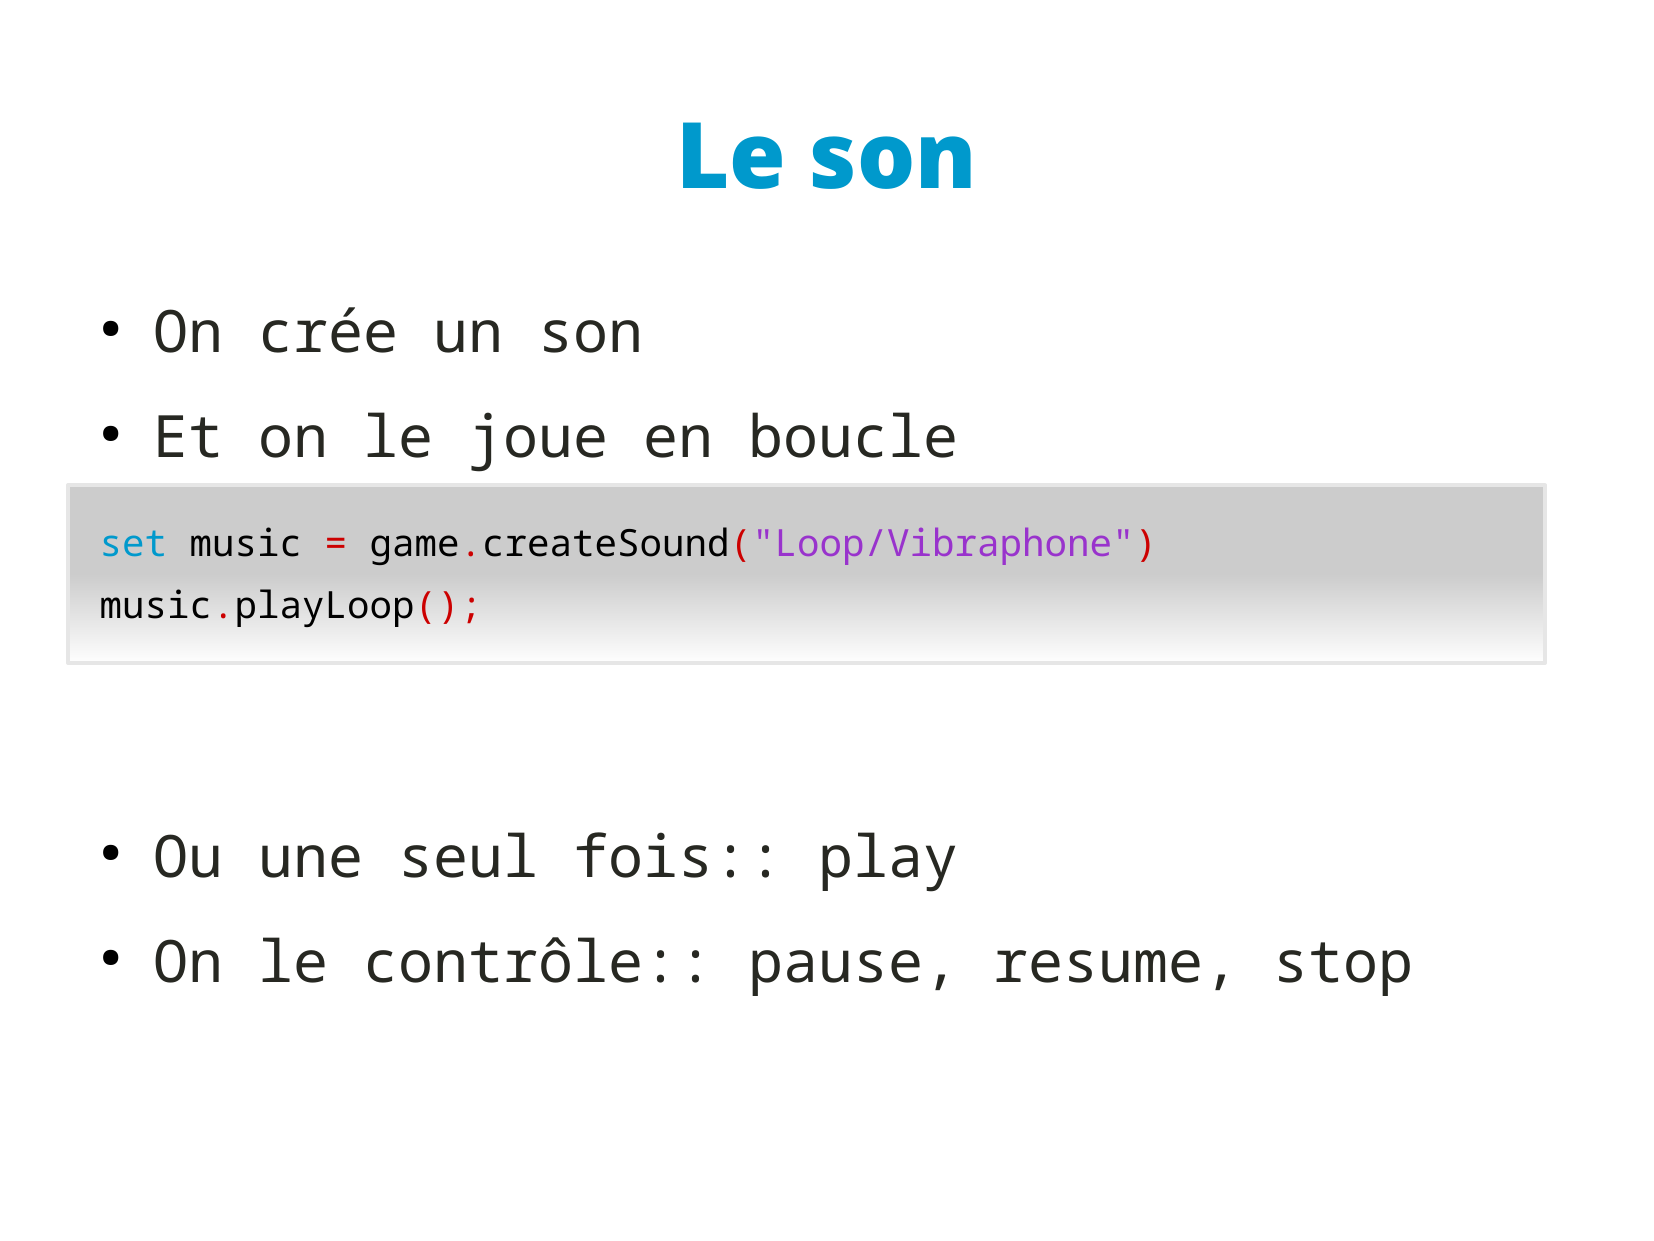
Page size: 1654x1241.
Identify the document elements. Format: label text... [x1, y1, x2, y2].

title Le son [82, 49, 1571, 257]
list On crée un son Et on le joue en boucle Ou une seul fois:: play On le contrôle:: pause, resume, stop [82, 290, 1571, 1010]
list set music = game.createSound("Loop/Vibraphone") music.playLoop(); [67, 485, 1546, 663]
